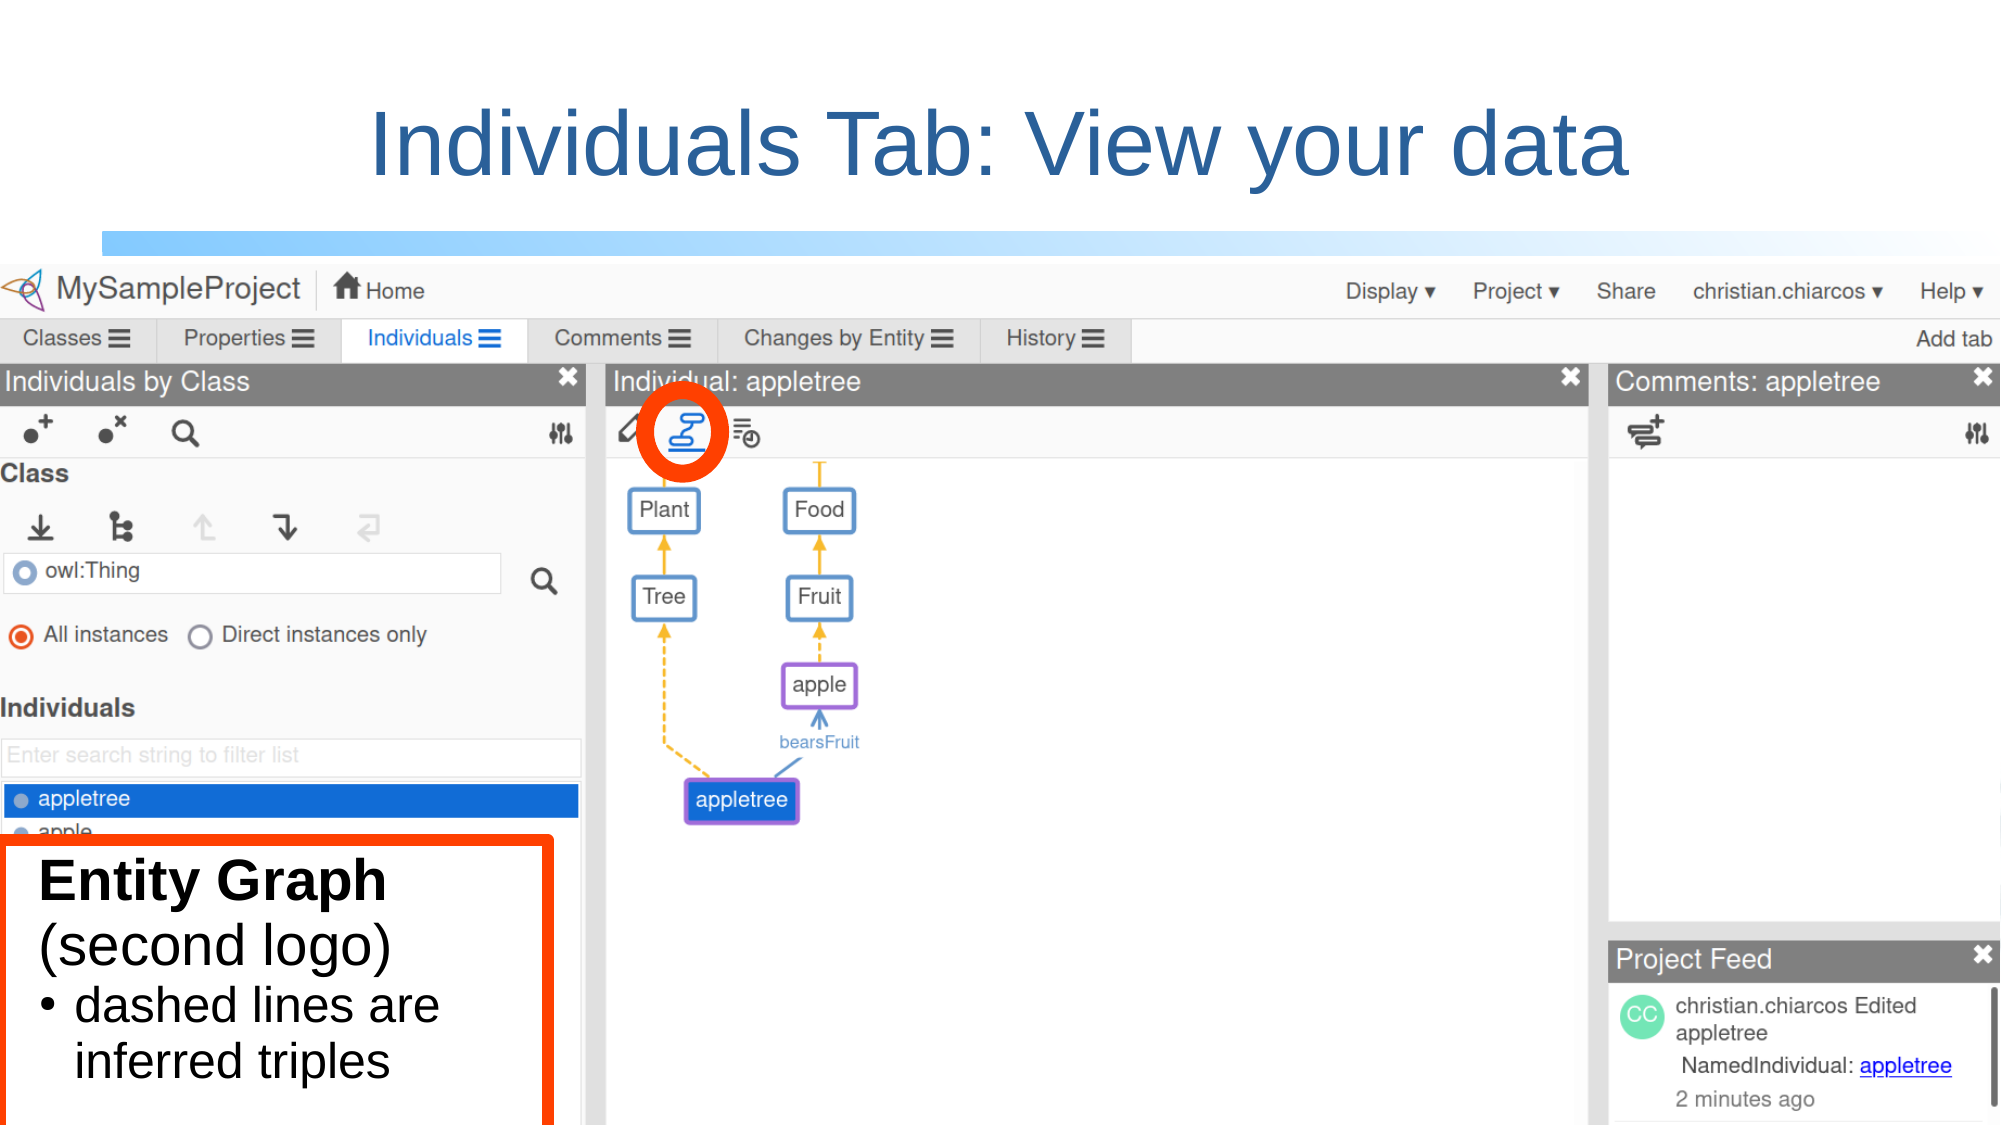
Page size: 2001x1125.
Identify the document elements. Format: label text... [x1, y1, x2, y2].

picture [0, 264, 2001, 1125]
text_box [0, 840, 548, 1125]
title Individuals Tab: View your data [99, 45, 1900, 233]
text_box [645, 389, 721, 474]
